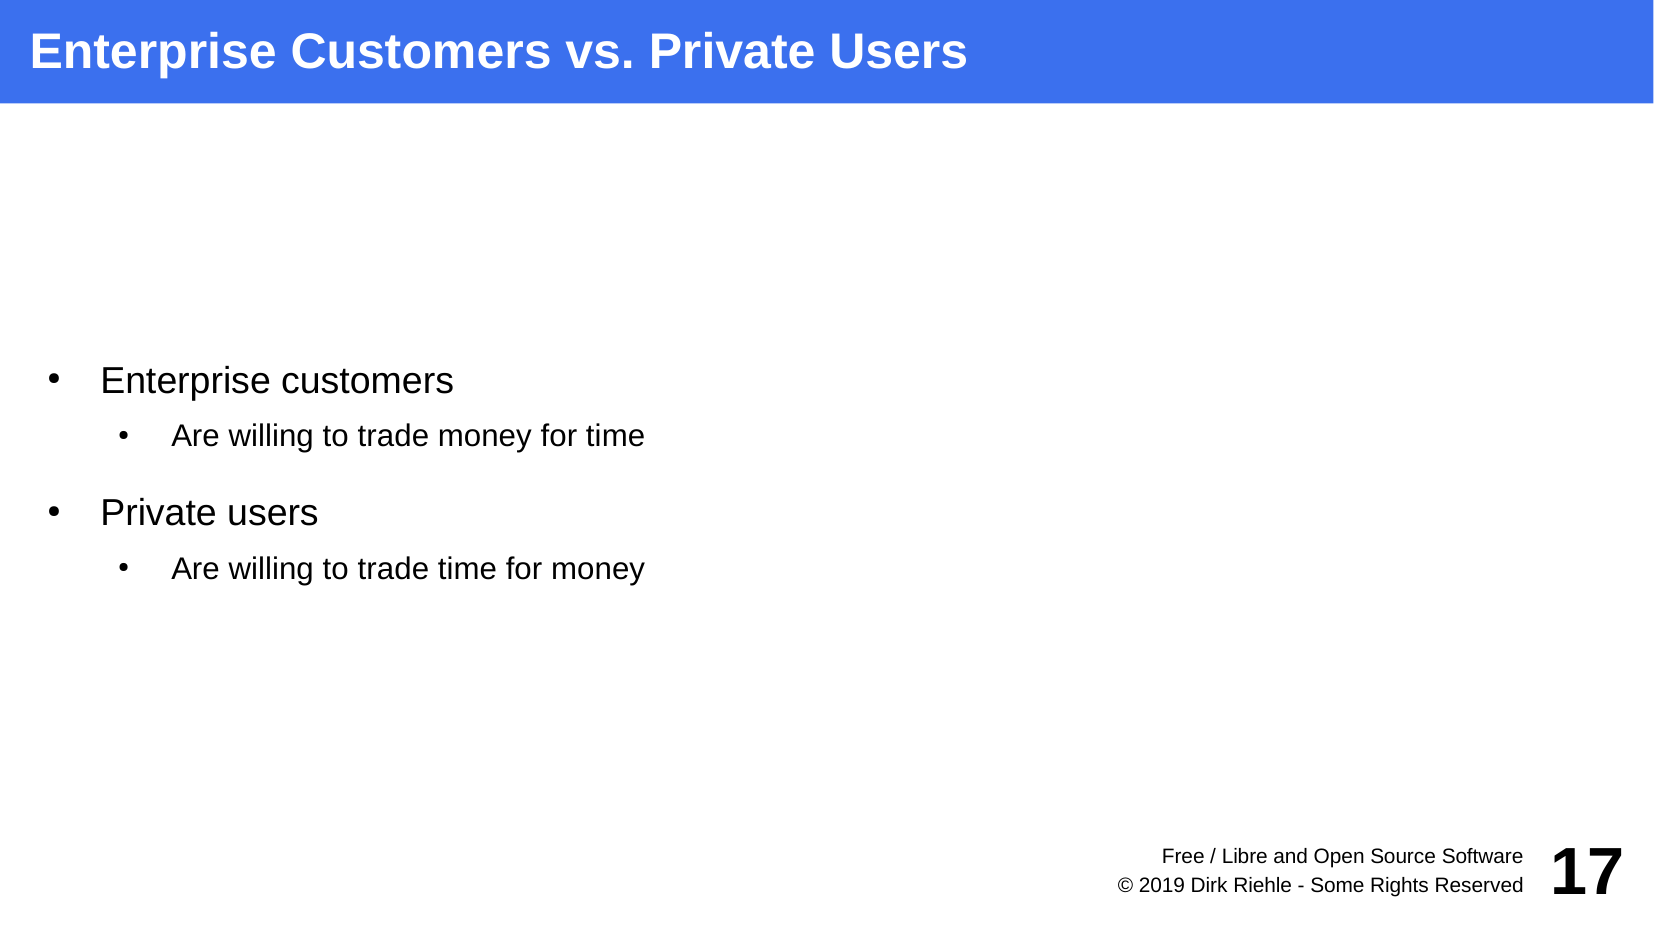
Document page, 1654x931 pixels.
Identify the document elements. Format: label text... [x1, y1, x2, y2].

list Enterprise customers Are willing to trade money for time Private users Are willing to trade time for money [29, 132, 1625, 813]
title Enterprise Customers vs. Private Users [0, 0, 1654, 104]
